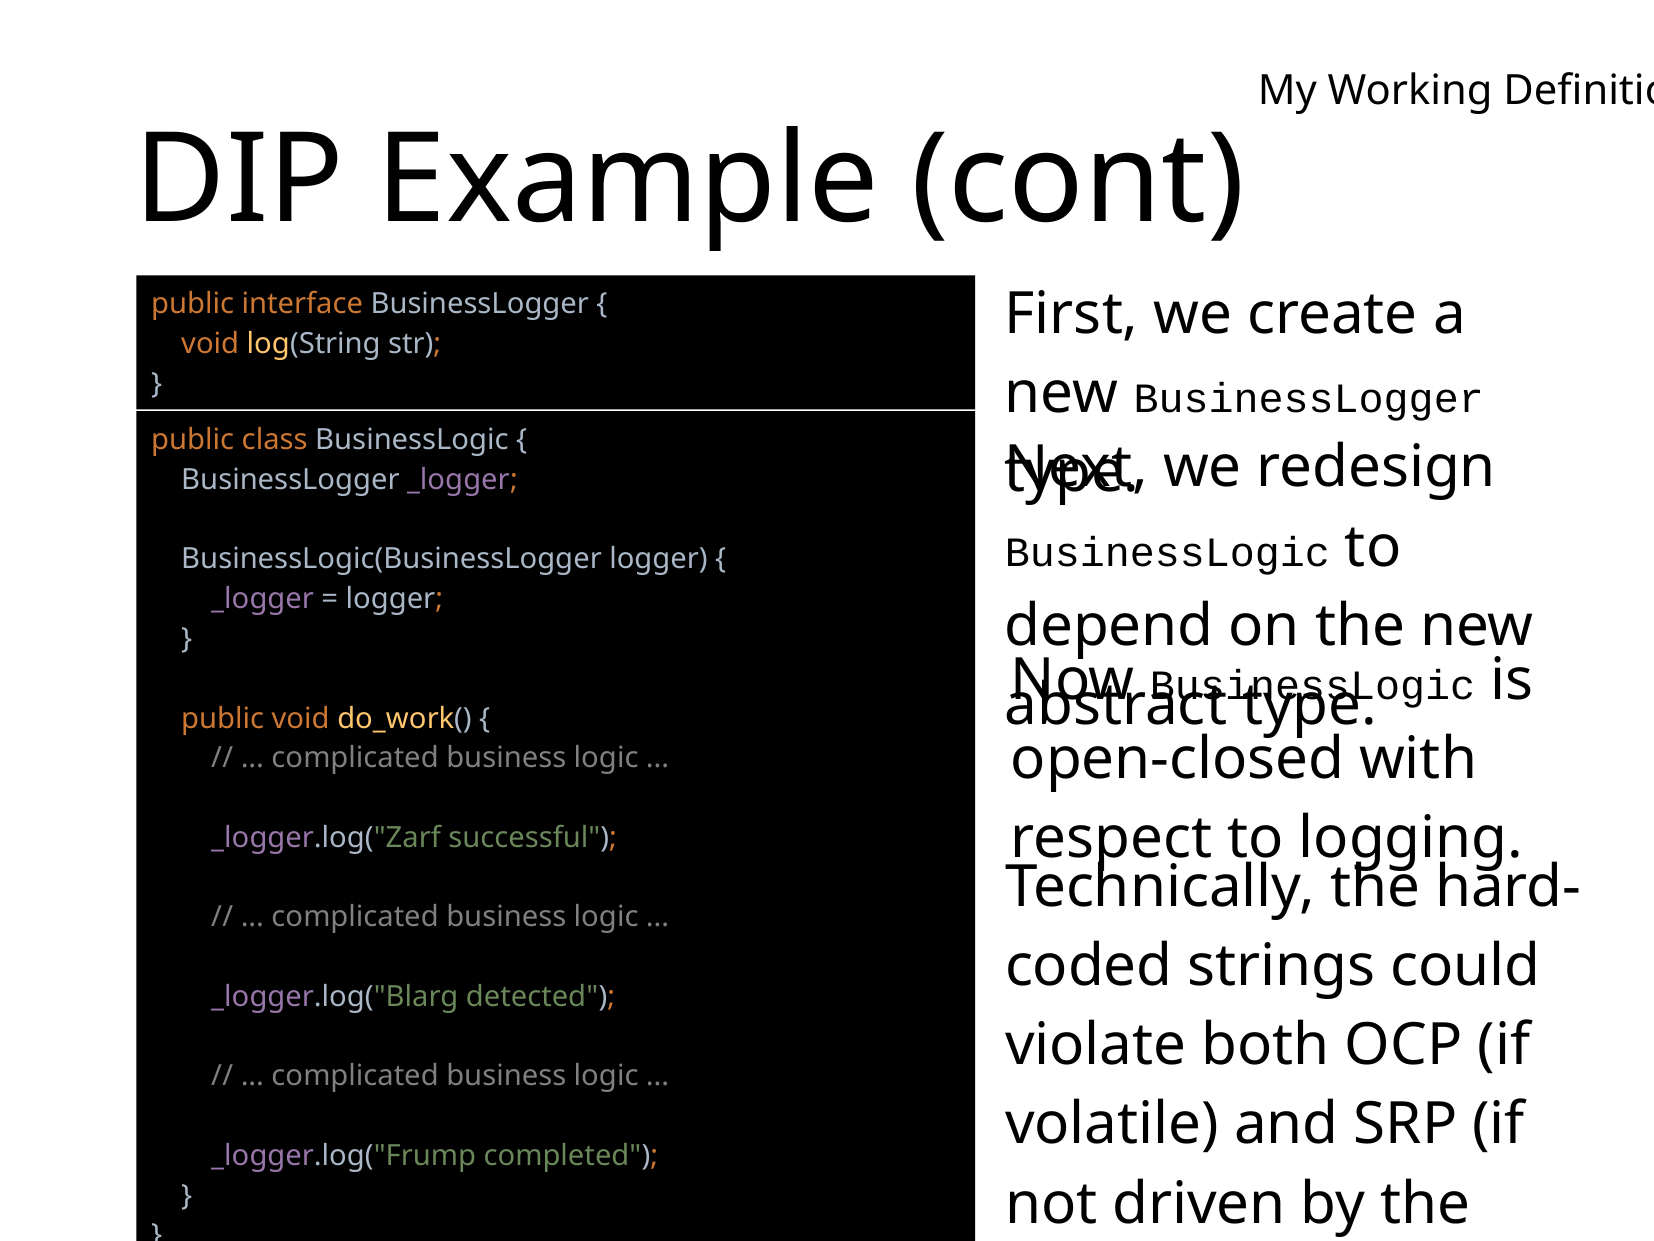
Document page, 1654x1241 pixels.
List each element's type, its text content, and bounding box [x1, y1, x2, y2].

text_box First, we create a new BusinessLogger type. [990, 263, 1606, 386]
text_box public class BusinessLogic { BusinessLogger _logger; BusinessLogic(BusinessLogger logger) { _logger = logger; } public void do_work() { // ... complicated business logic ... _logger.log("Zarf successful"); // ... complicated business logic ... _logger.log("Blarg detected"); // ... complicated business logic ... _logger.log("Frump completed"); } } [136, 411, 976, 1141]
text_box DIP Example (cont) [120, 80, 1492, 211]
text_box My Working Definition [1243, 51, 1593, 106]
text_box Next, we redesign BusinessLogic to depend on the new abstract type. [990, 417, 1621, 601]
text_box public interface BusinessLogger { void log(String str); } [136, 275, 976, 393]
text_box Now BusinessLogic is open-closed with respect to logging. [996, 629, 1627, 813]
text_box Technically, the hard-coded strings could violate both OCP (if volatile) and SRP (if not driven by the needs of BusinessLogic). [990, 836, 1621, 1113]
